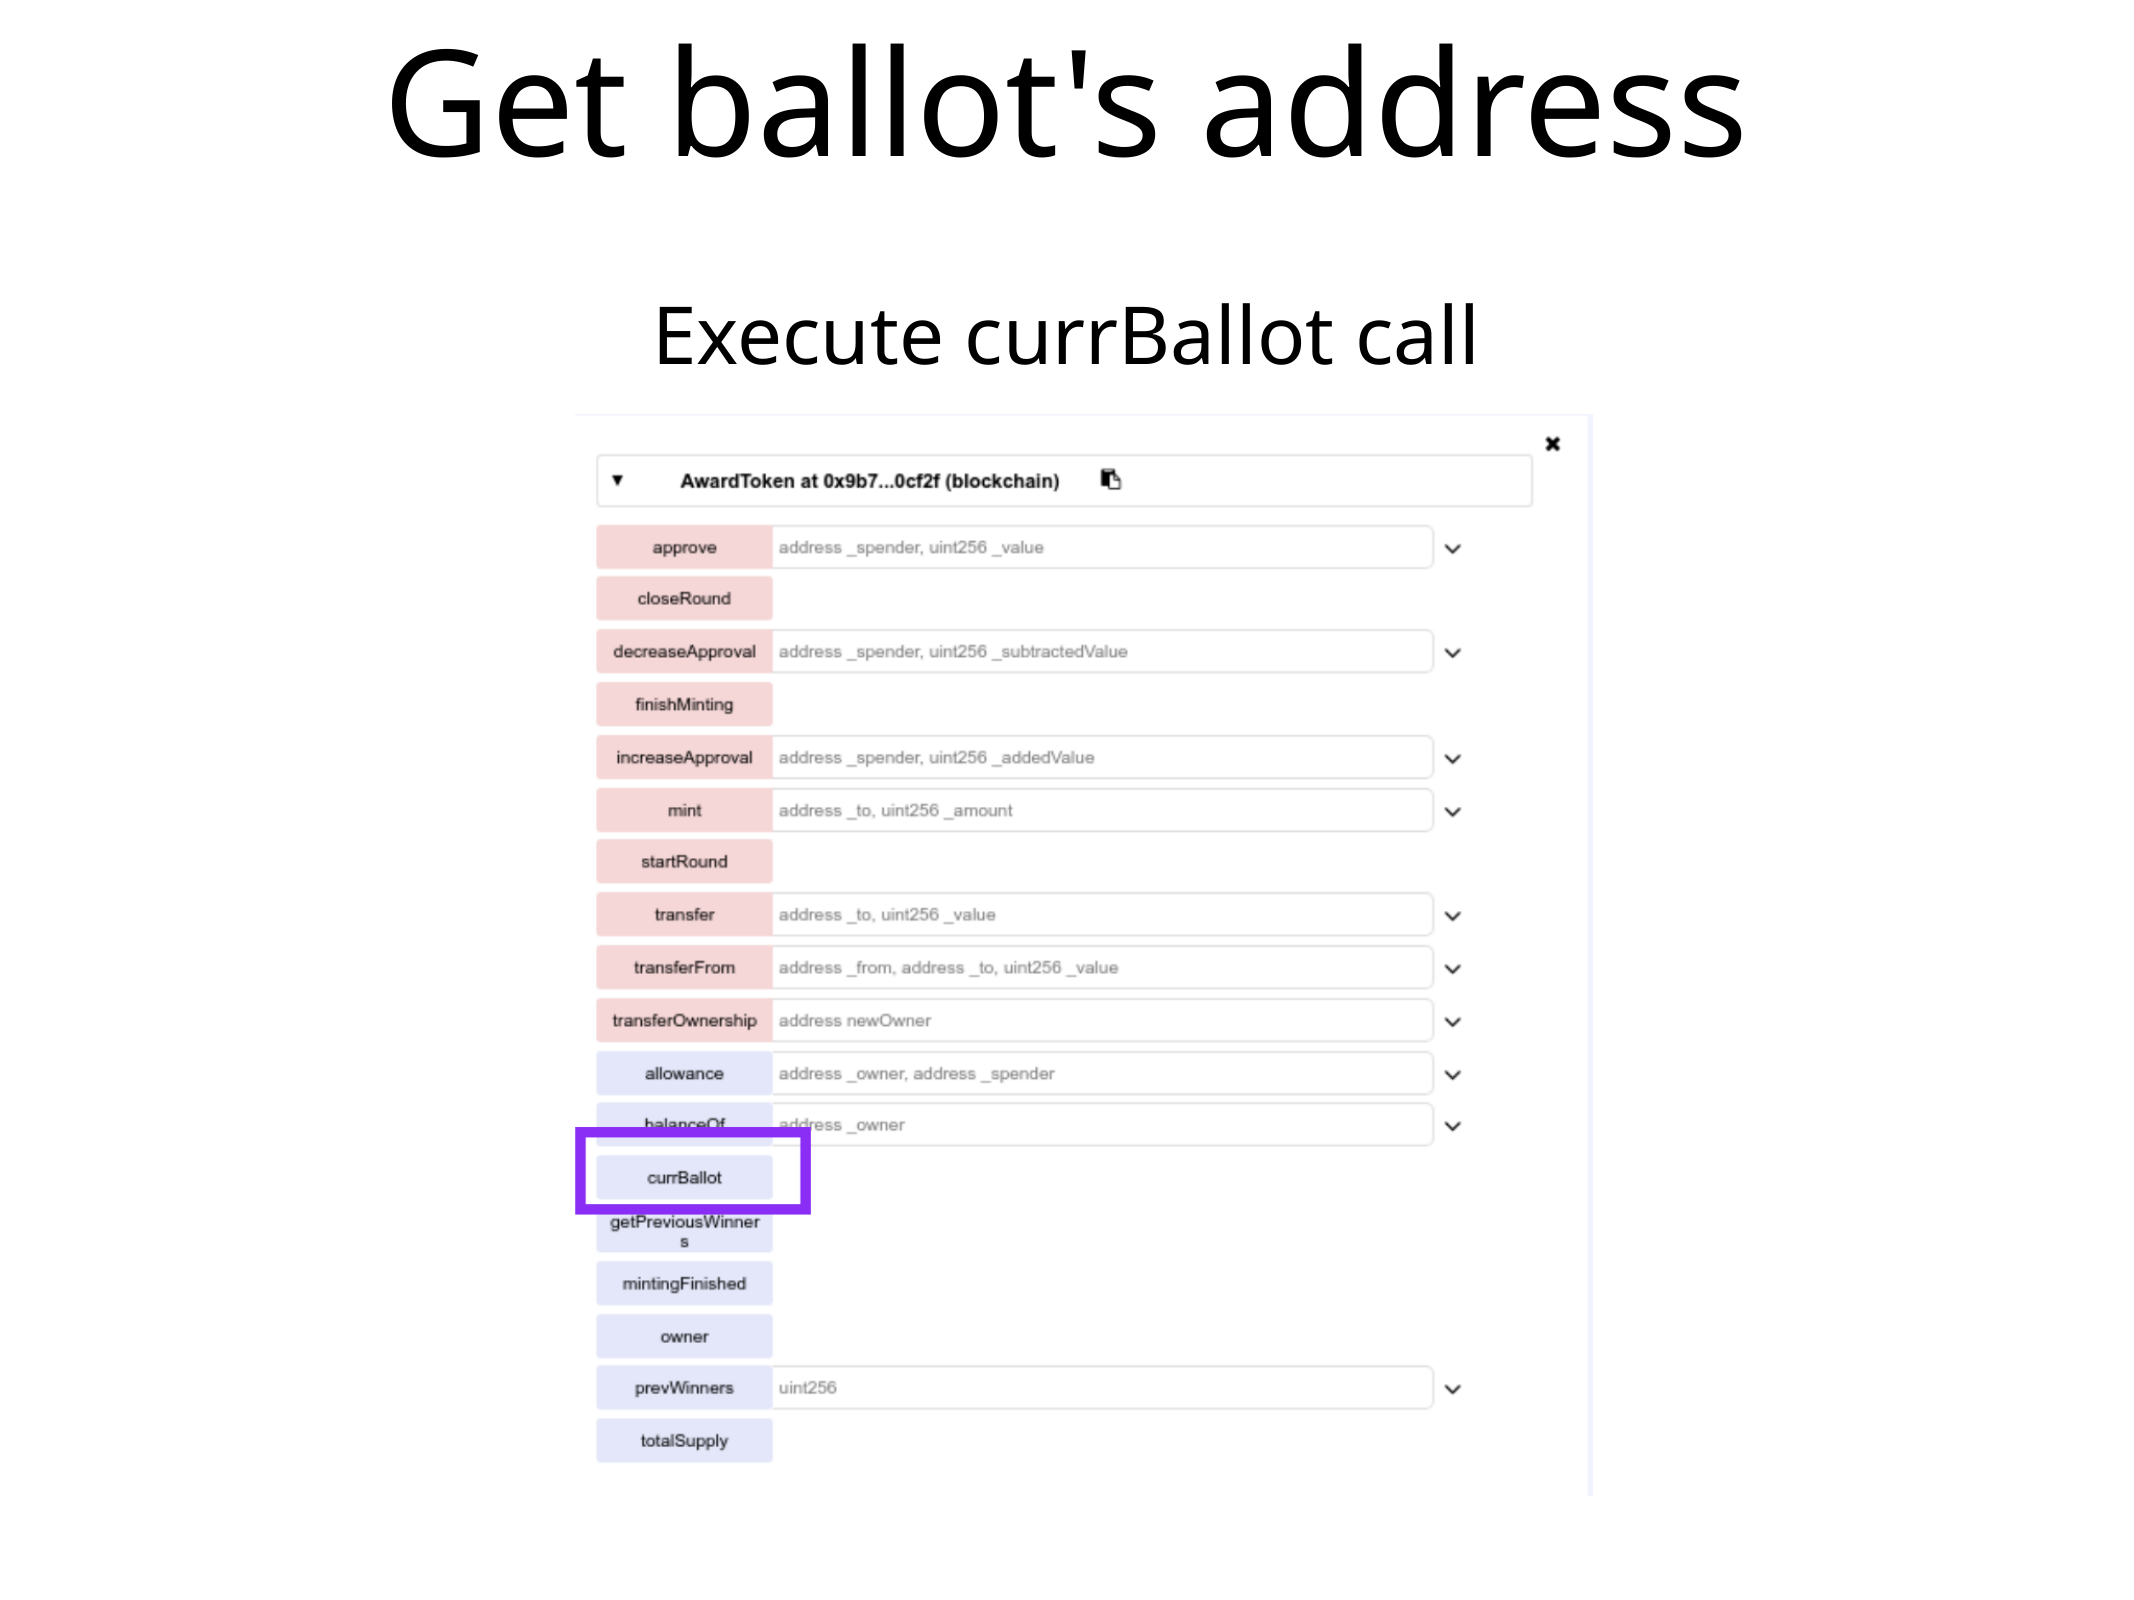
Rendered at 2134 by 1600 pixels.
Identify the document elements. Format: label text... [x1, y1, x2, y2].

title Get ballot's address [69, 1, 2064, 181]
subtitle Execute currBallot call ( when dependencies.js is the active file ) [112, 277, 2021, 558]
picture [521, 414, 1641, 1544]
